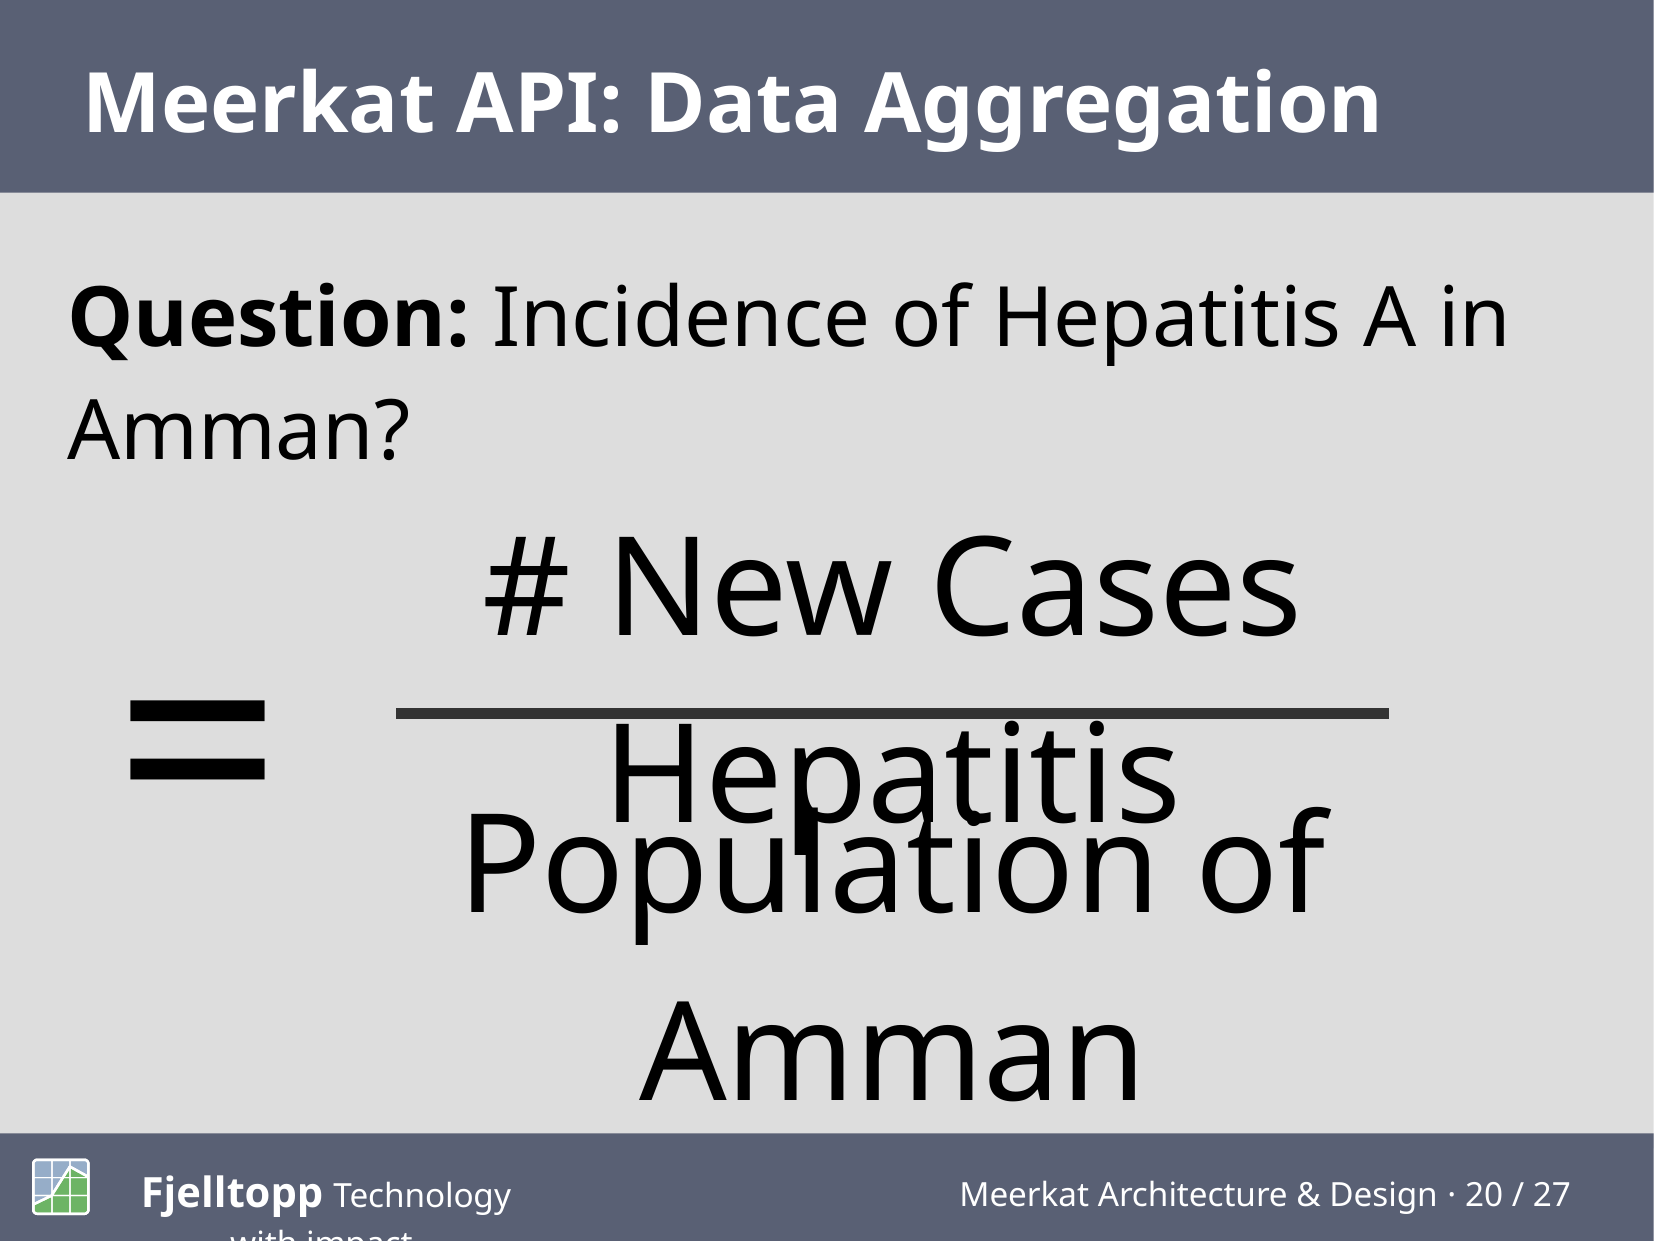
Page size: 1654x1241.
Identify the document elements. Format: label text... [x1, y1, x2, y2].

text_box Population of Amman [261, 758, 1524, 999]
text_box Question: Incidence of Hepatitis A in Amman? [52, 249, 1608, 996]
title Meerkat API: Data Aggregation [82, 0, 1454, 205]
text_box # New Cases Hepatitis [261, 481, 1524, 669]
text_box = [100, 523, 190, 905]
